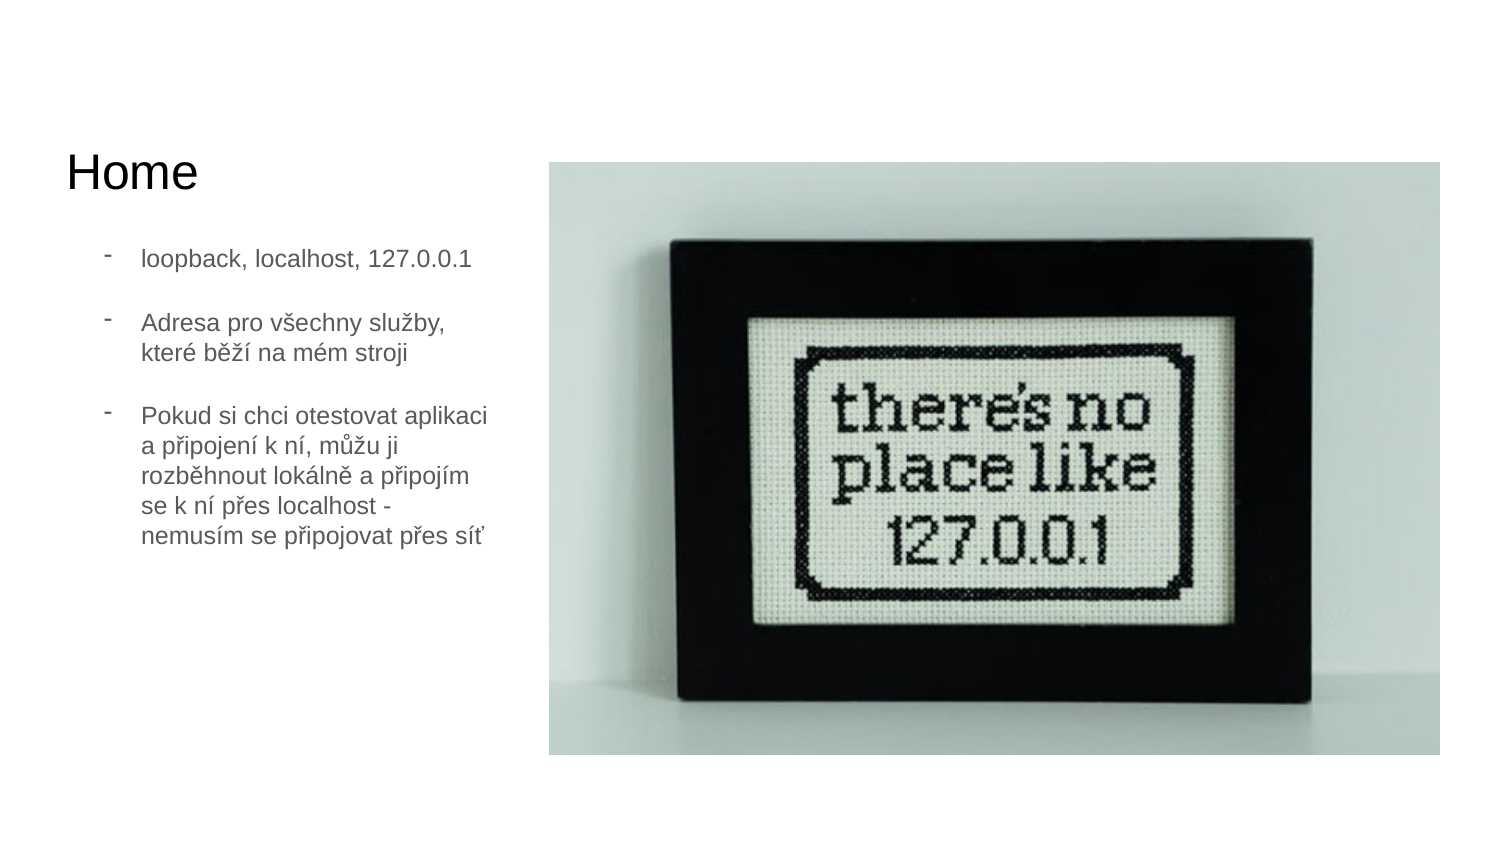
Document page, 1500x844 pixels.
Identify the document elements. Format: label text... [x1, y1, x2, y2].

title Home [51, 91, 512, 216]
list loopback, localhost, 127.0.0.1 Adresa pro všechny služby, které běží na mém stroji Pokud si chci otestovat aplikaci a připojení k ní, můžu ji rozběhnout lokálně a připojím se k ní přes localhost - nemusím se připojovat přes síť [51, 227, 512, 750]
picture [549, 162, 1440, 755]
